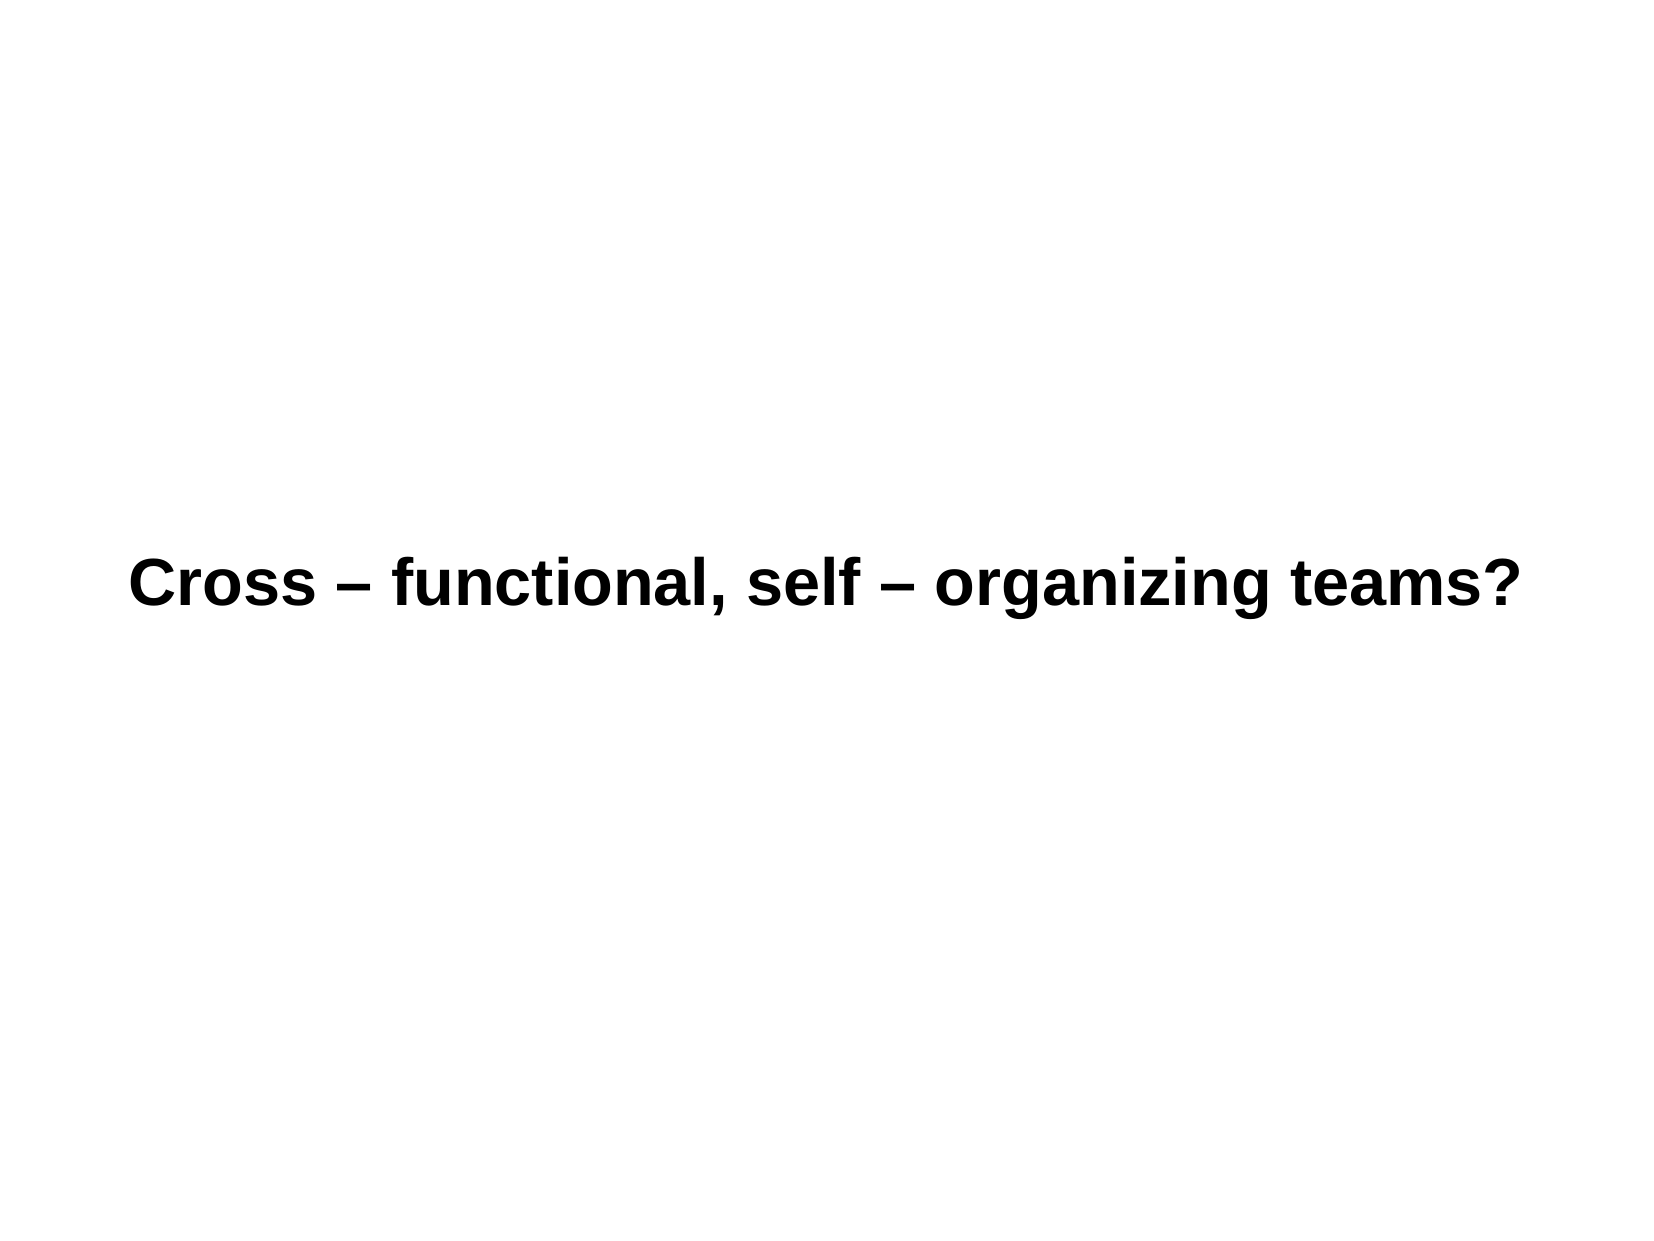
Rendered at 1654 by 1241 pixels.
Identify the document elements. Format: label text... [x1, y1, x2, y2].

subtitle Cross – functional, self – organizing teams? [82, 102, 1571, 1063]
